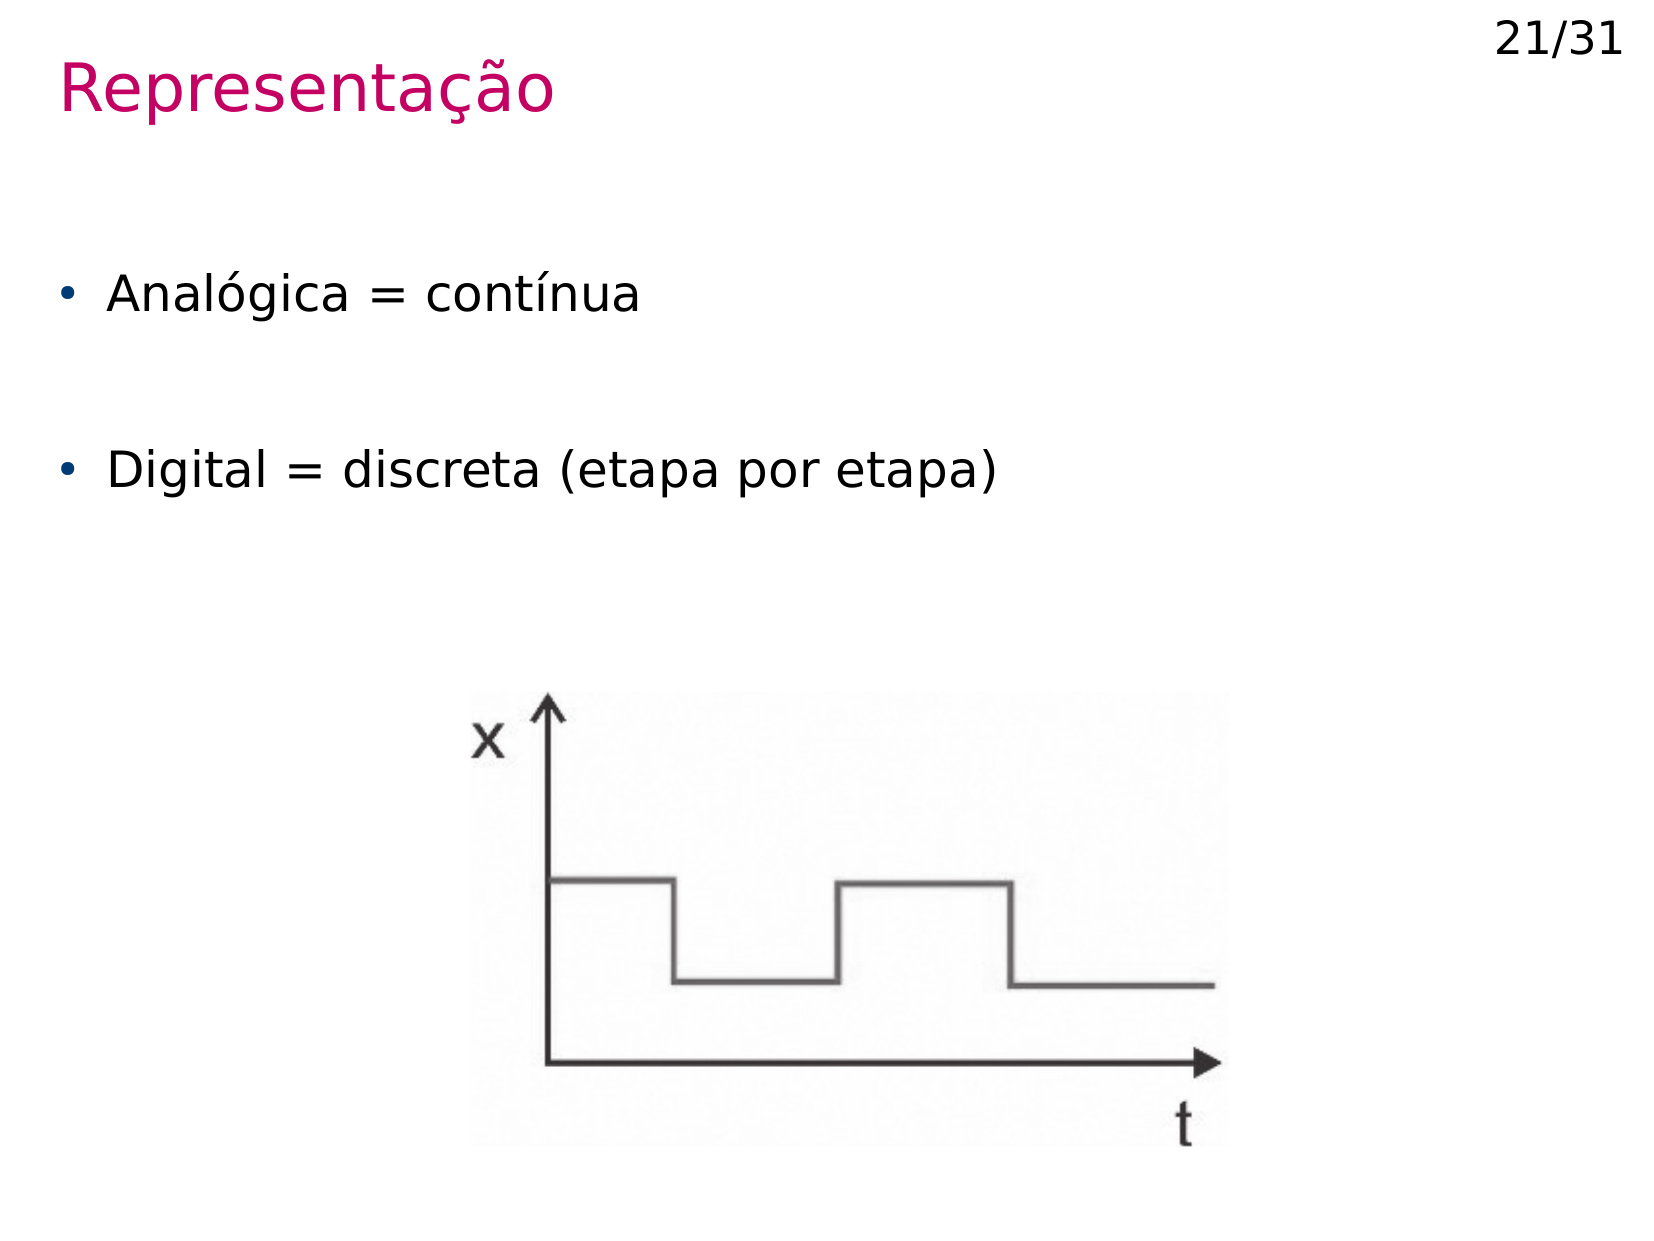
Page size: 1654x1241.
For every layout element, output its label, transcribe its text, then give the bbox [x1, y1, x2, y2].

title Representação [59, 29, 1625, 148]
picture [460, 673, 1229, 1164]
list Analógica = contínua Digital = discreta (etapa por etapa) [59, 236, 1625, 1211]
